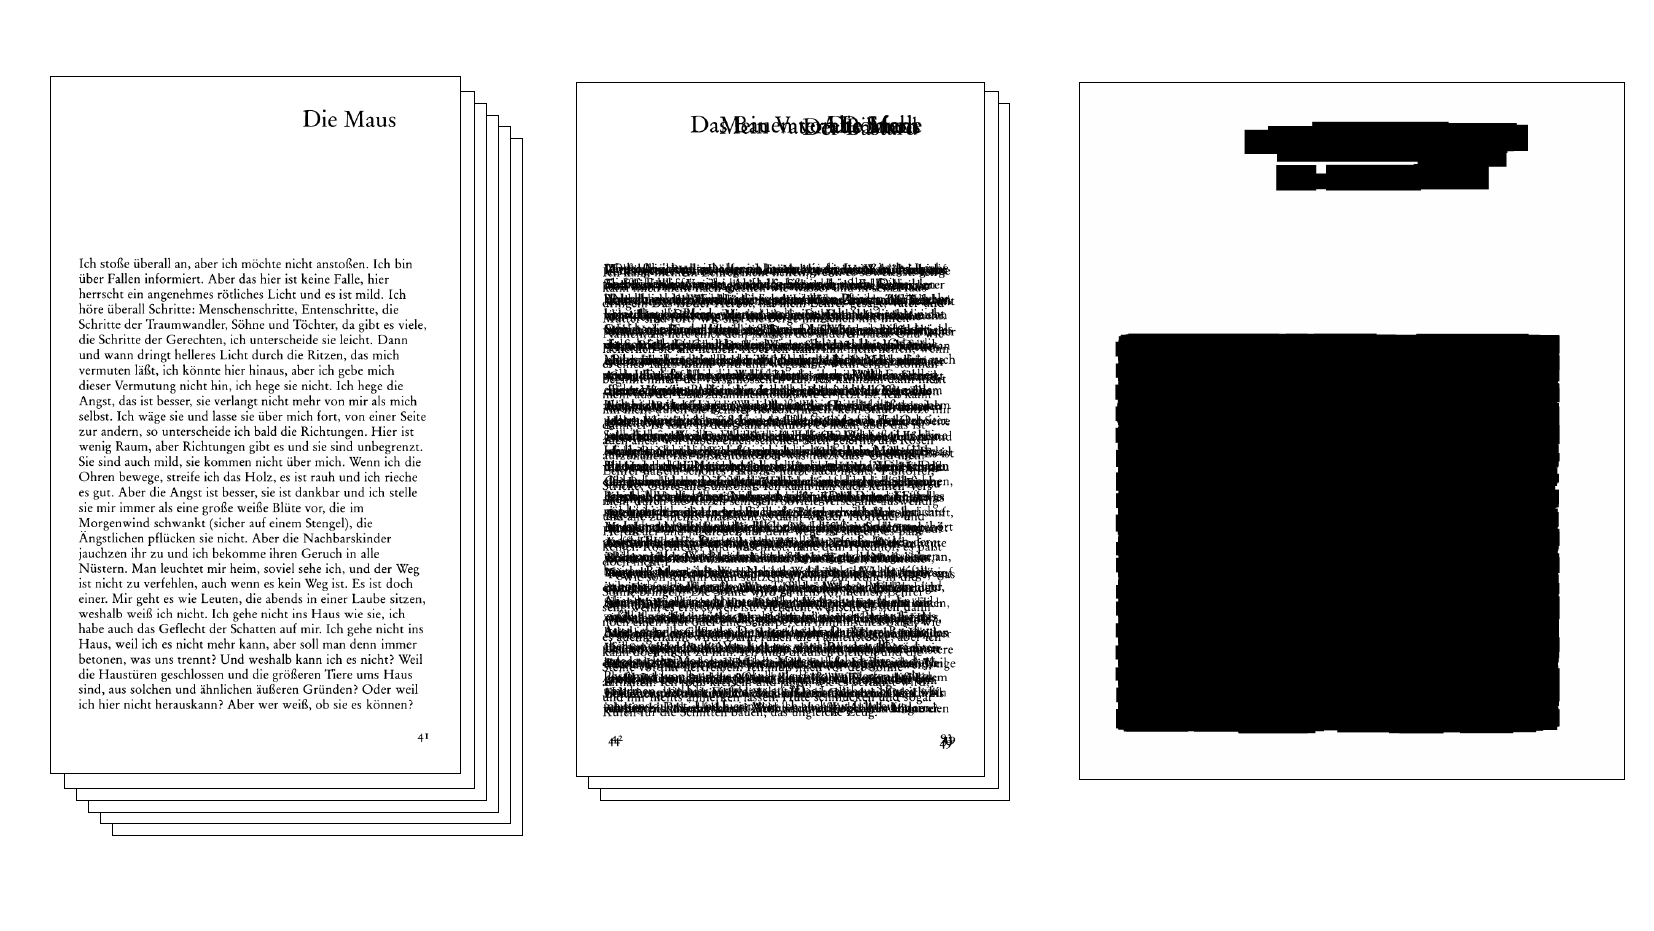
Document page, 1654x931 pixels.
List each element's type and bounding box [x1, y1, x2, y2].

picture [1079, 82, 1625, 780]
picture [576, 82, 985, 777]
text_box [588, 91, 1010, 801]
picture [50, 76, 461, 774]
text_box [64, 91, 523, 836]
